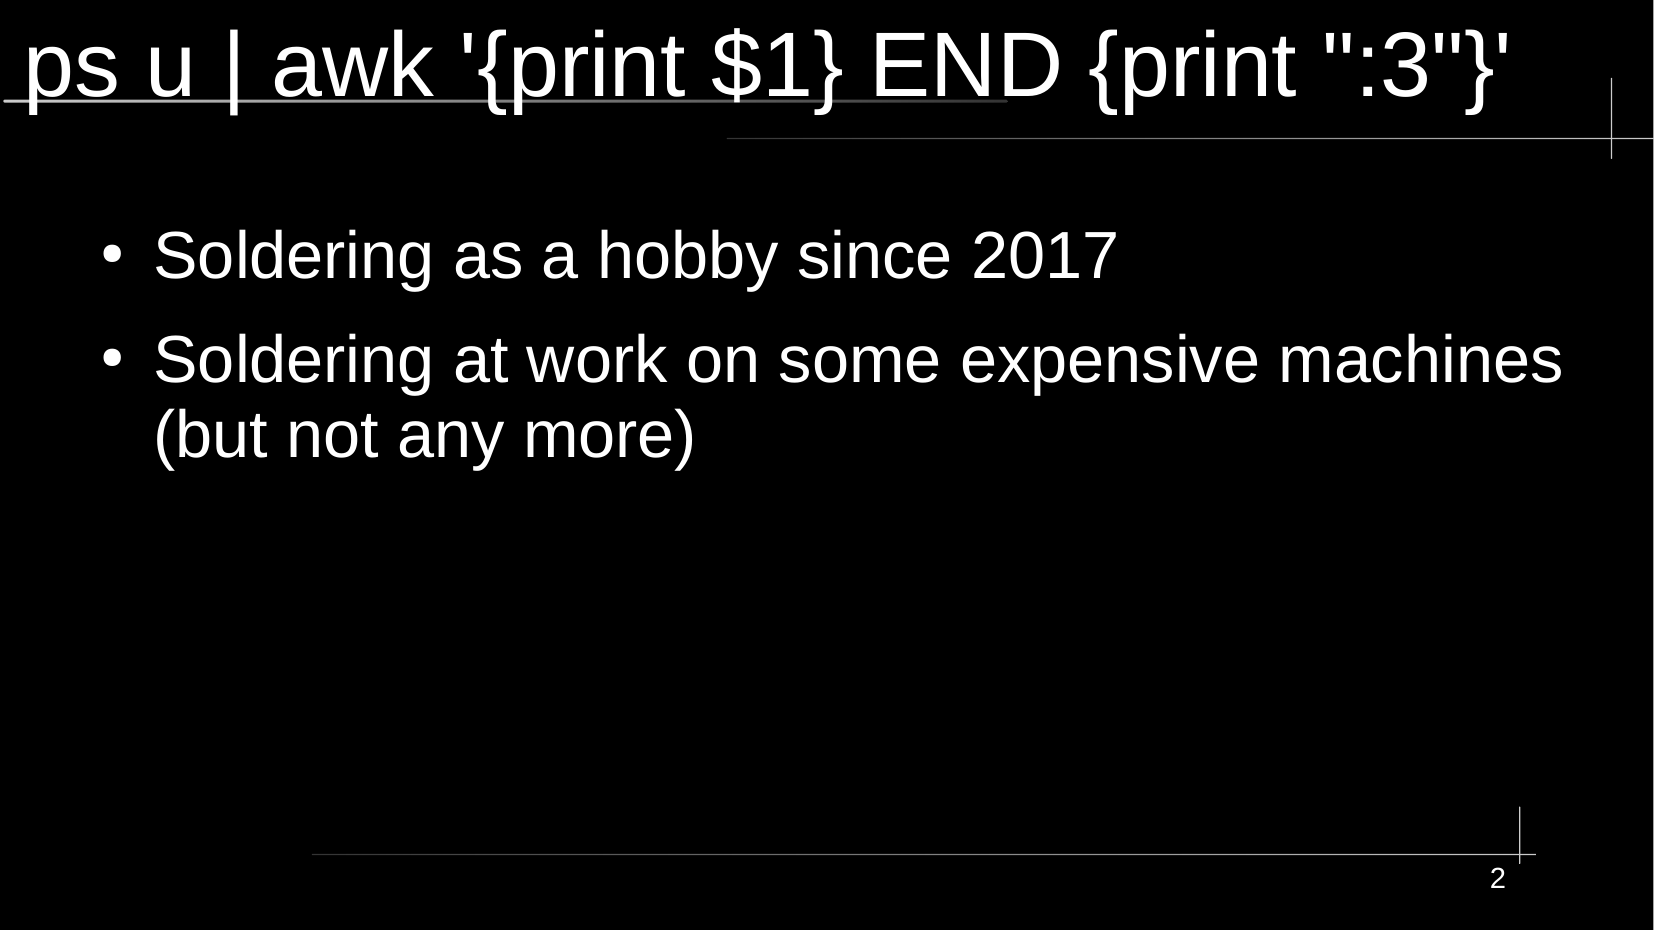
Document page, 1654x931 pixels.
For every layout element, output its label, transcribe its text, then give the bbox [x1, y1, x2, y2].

list Soldering as a hobby since 2017 Soldering at work on some expensive machines (but not any more) [82, 217, 1571, 758]
title ps u | awk '{print $1} END {print ":3"}' [23, 11, 1589, 119]
